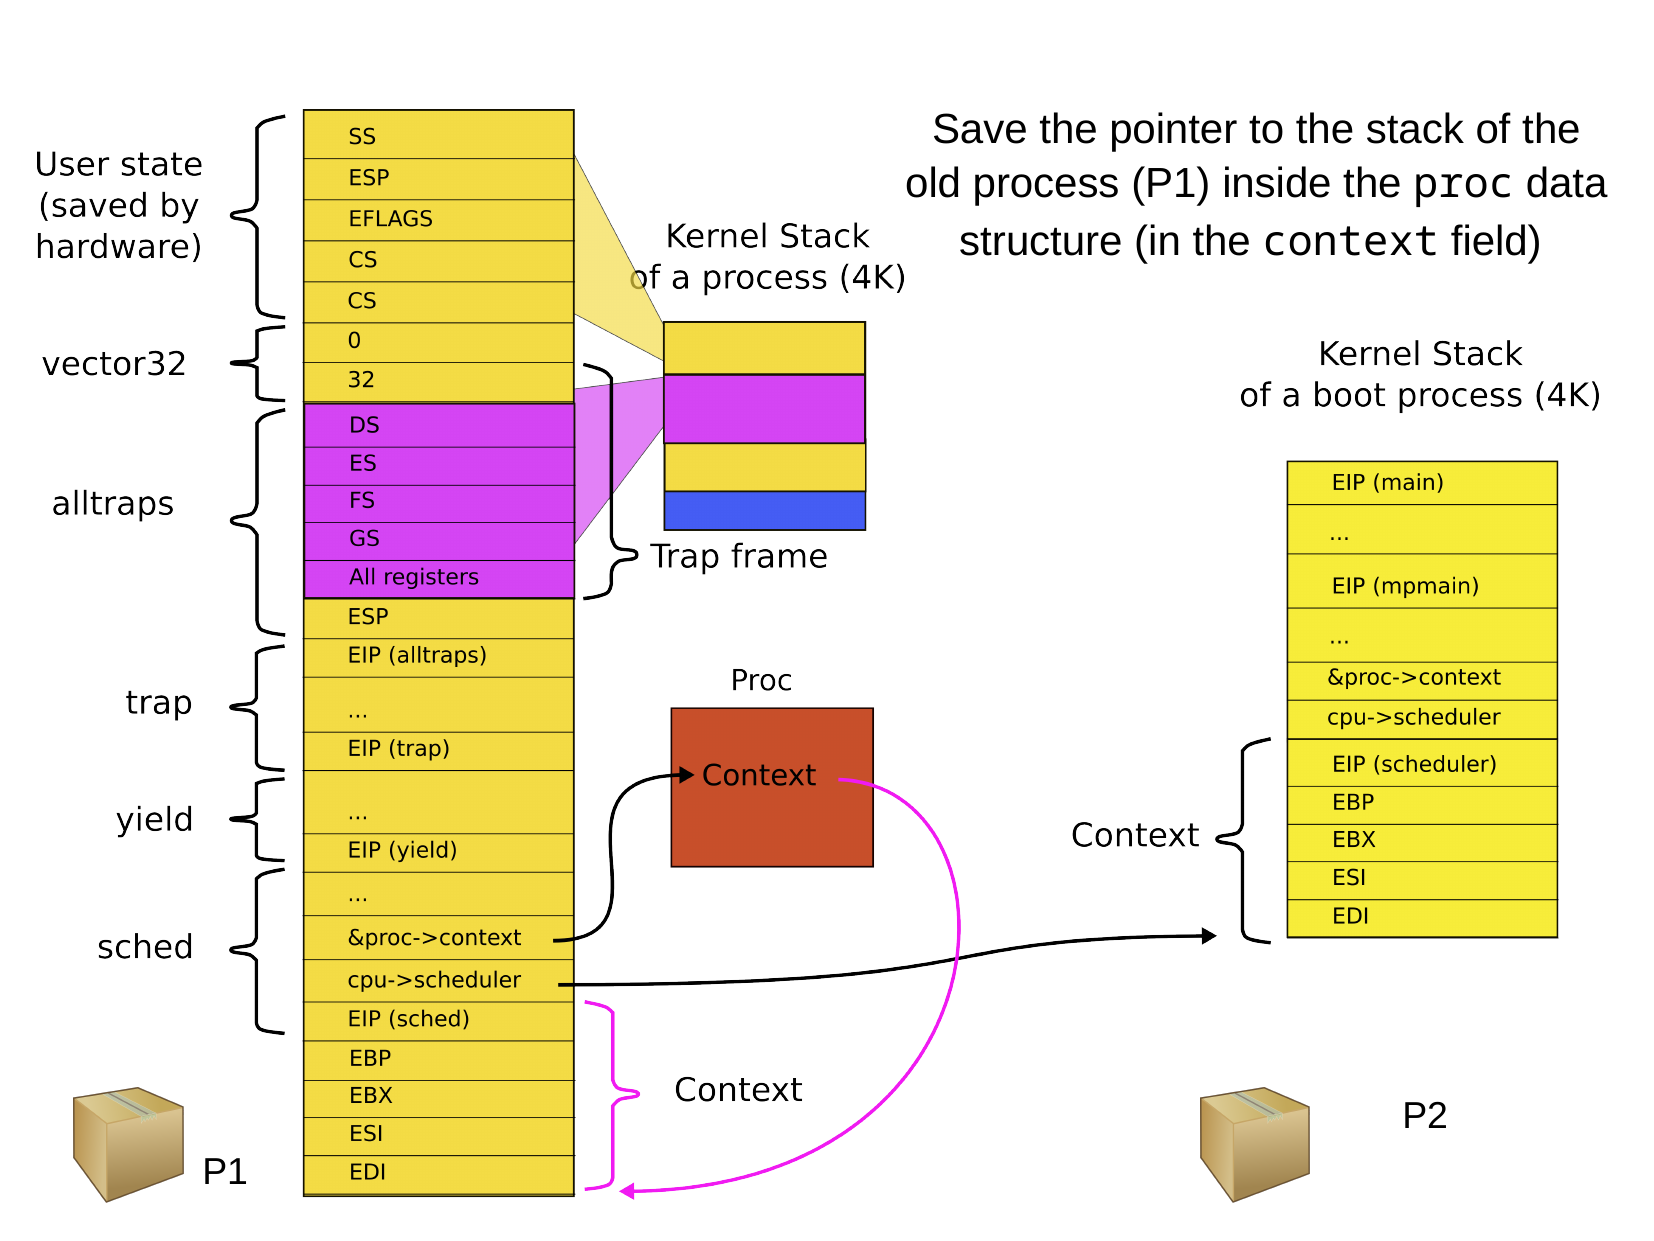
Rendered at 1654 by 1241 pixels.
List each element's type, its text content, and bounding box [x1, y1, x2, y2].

text_box P1 [187, 1143, 263, 1201]
picture [37, 109, 1599, 1203]
list Save the pointer to the stack of the old process (P1) inside the proc data structure (in the context field) [900, 105, 1613, 301]
text_box P2 [1387, 1087, 1463, 1145]
